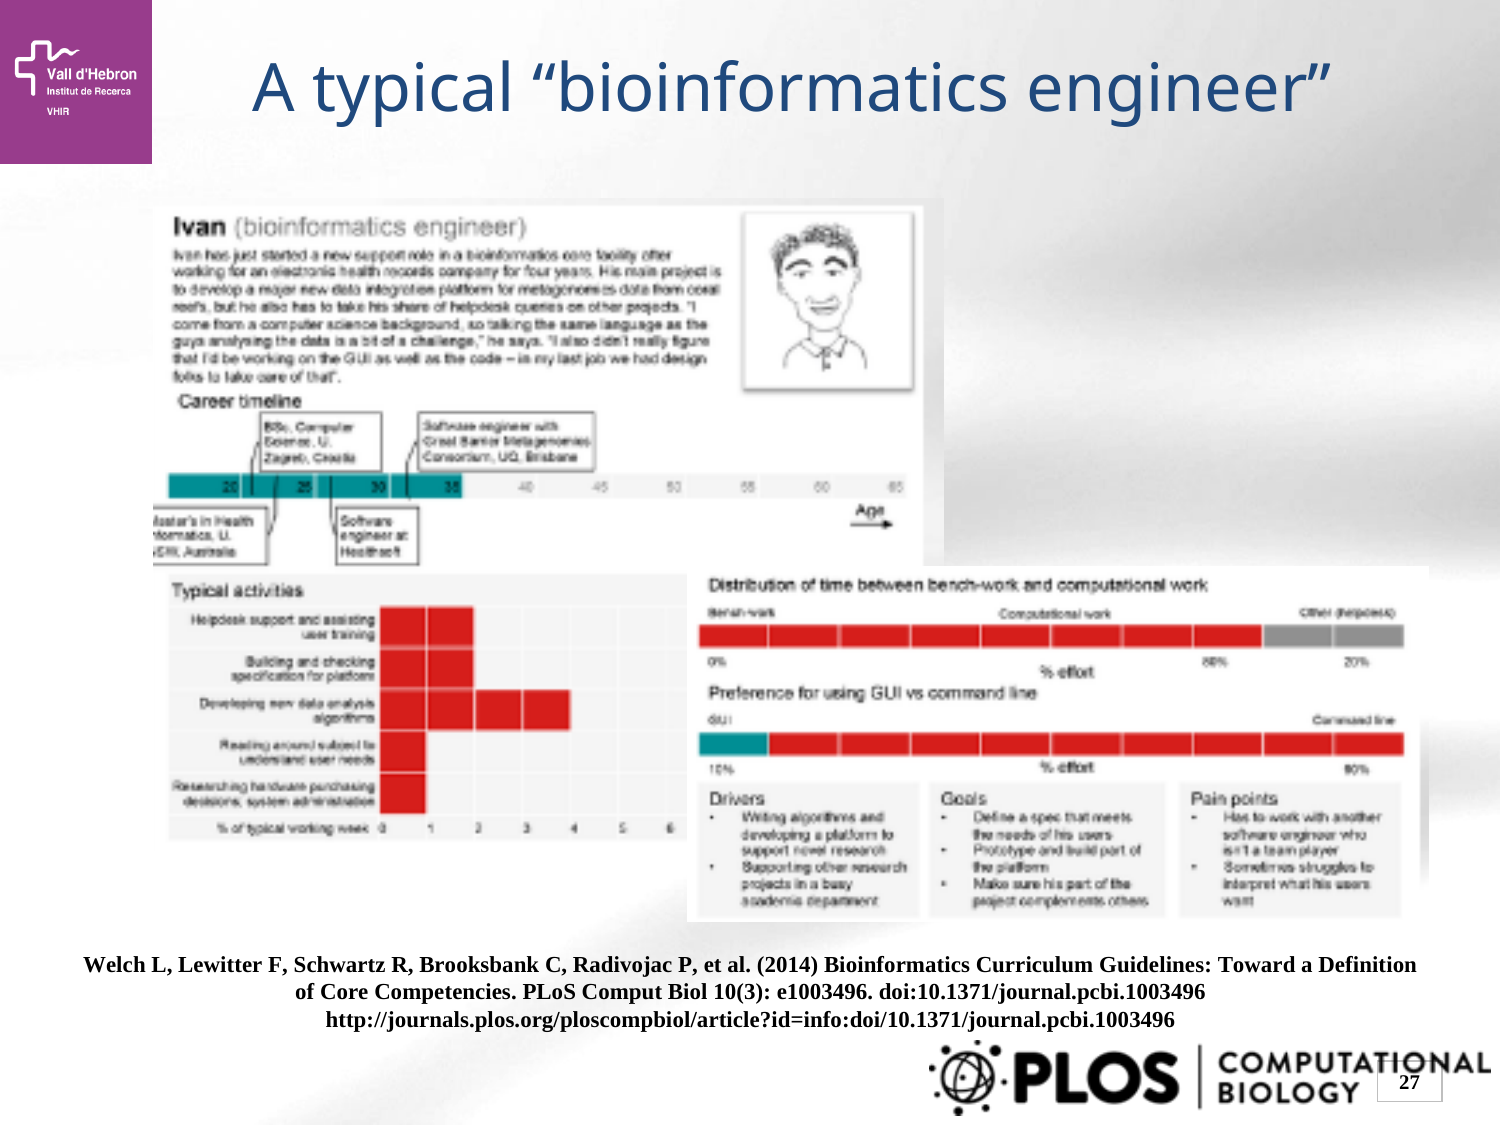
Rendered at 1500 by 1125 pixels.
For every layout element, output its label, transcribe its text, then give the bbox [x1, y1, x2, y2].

text_box Welch L, Lewitter F, Schwartz R, Brooksbank C, Radivojac P, et al. (2014) Bioinformatics Curriculum Guidelines: Toward a Definition of Core Competencies. PLoS Comput Biol 10(3): e1003496. doi:10.1371/journal.pcbi.1003496 http://journals.plos.org/ploscompbiol/article?id=info:doi/10.1371/journal.pcbi.1003496 [66, 942, 1436, 1039]
picture [0, 0, 1500, 1125]
text_box A typical “bioinformatics engineer” [202, 37, 1418, 213]
